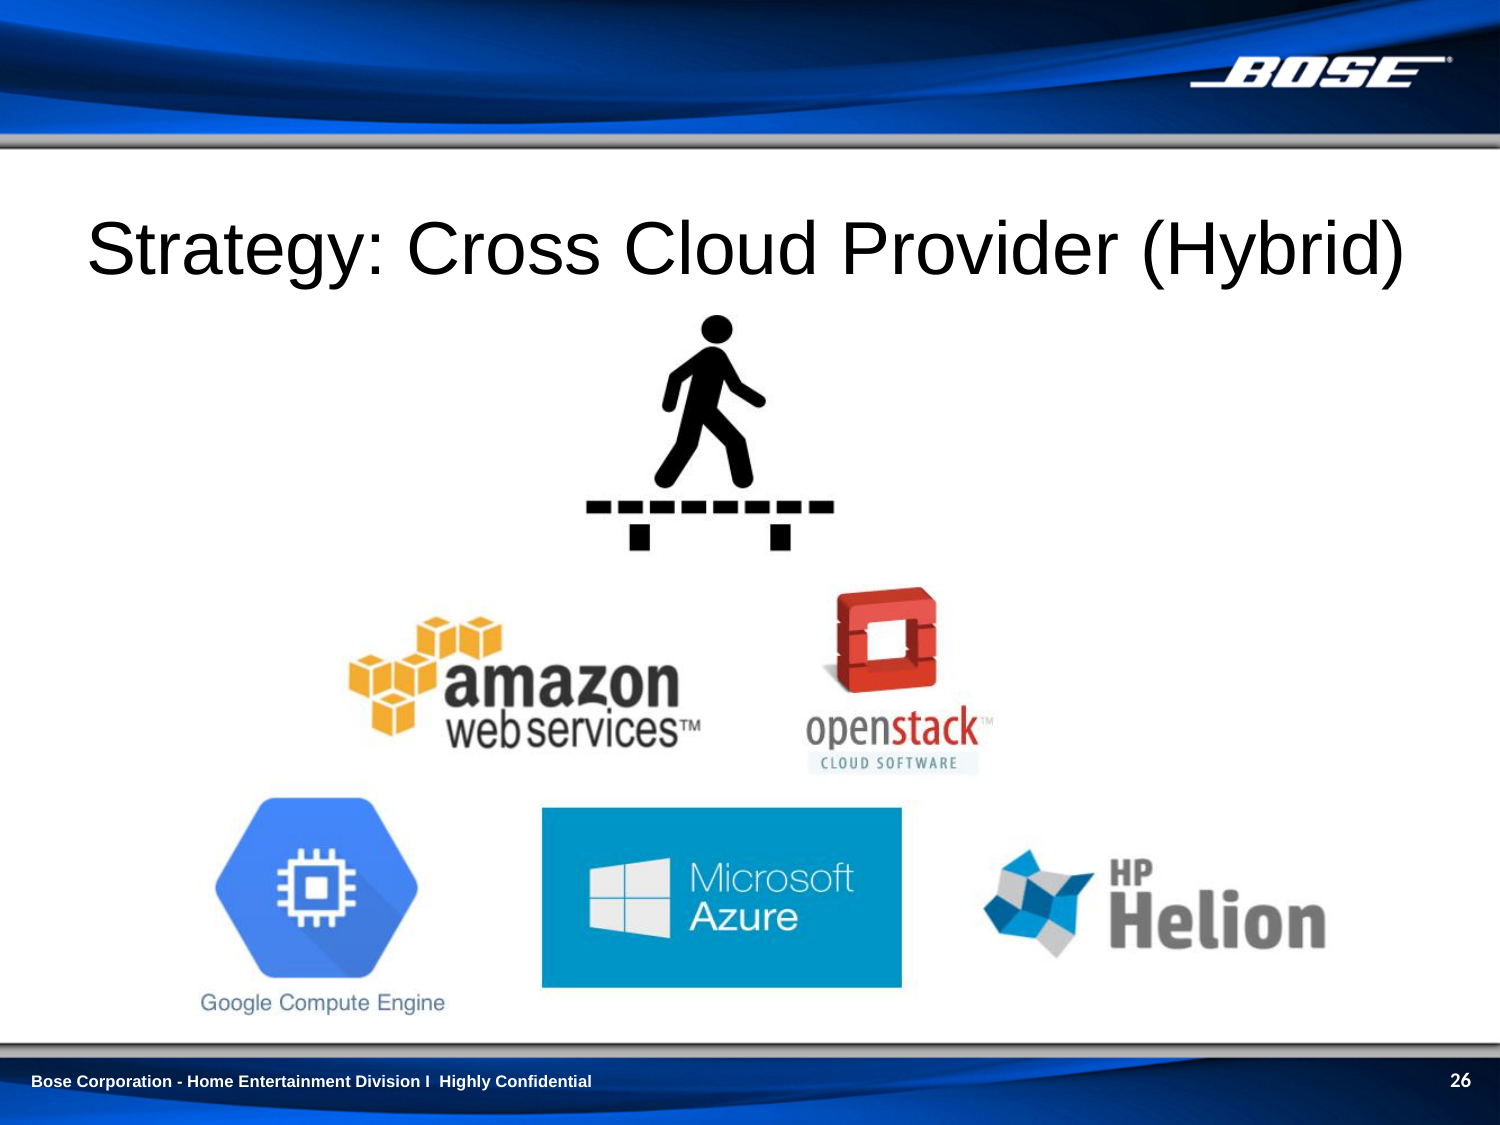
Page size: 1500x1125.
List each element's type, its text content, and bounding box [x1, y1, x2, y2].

picture [0, 0, 1500, 1125]
text_box Strategy: Cross Cloud Provider (Hybrid) [56, 164, 1437, 325]
